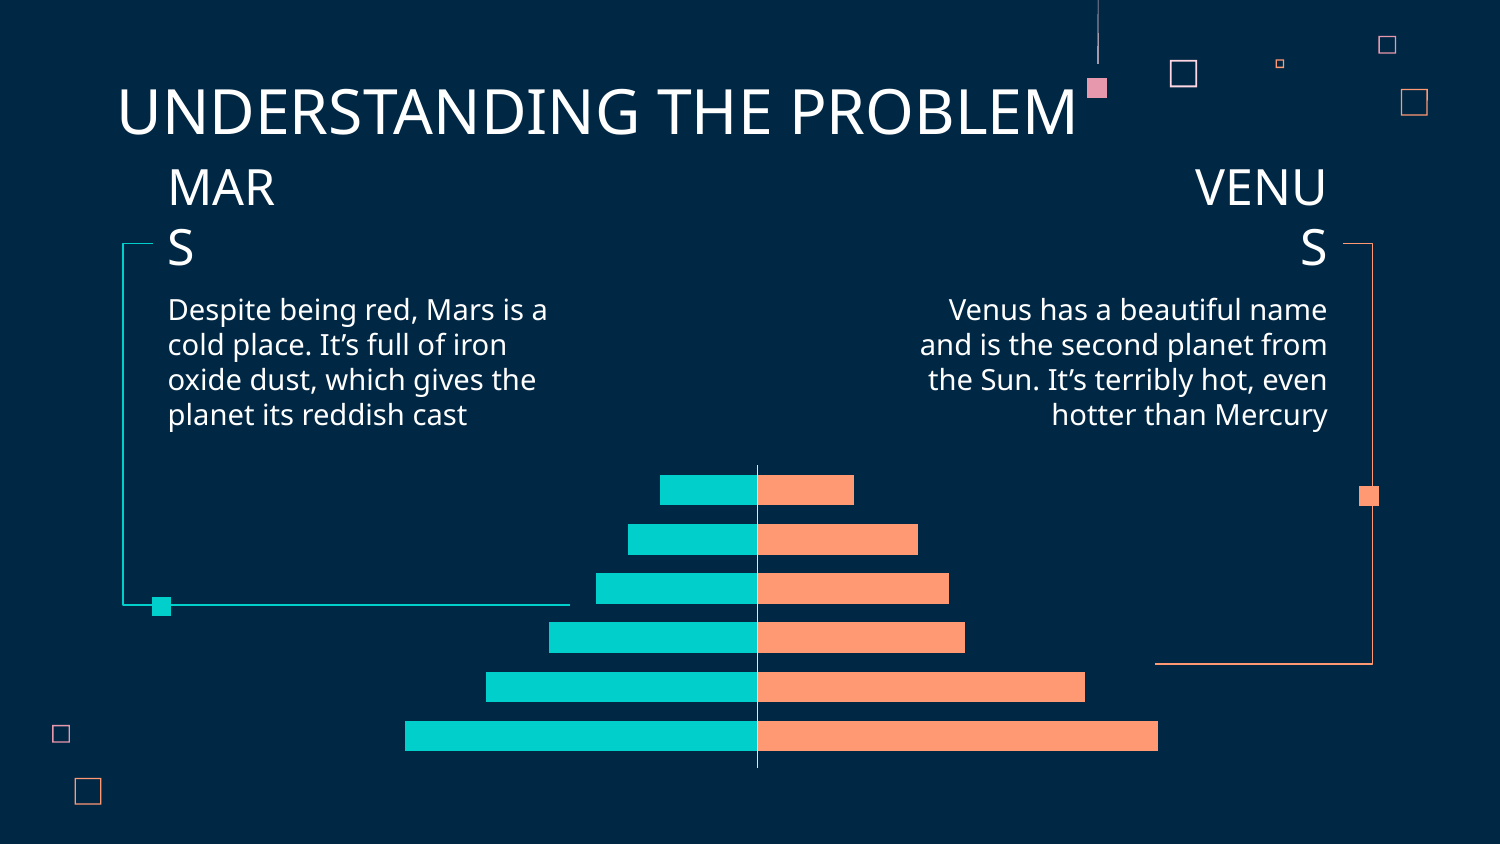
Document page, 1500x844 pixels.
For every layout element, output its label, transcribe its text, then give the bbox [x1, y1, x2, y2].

text_box [549, 622, 757, 653]
title VENUS [1156, 196, 1344, 276]
text_box [405, 721, 757, 751]
text_box [758, 622, 965, 653]
text_box [758, 524, 918, 555]
title UNDERSTANDING THE PROBLEM [101, 67, 1111, 163]
text_box [486, 672, 757, 702]
text_box [596, 573, 757, 604]
text_box [758, 721, 1158, 751]
text_box [152, 597, 171, 616]
text_box [1359, 486, 1379, 506]
subtitle Venus has a beautiful name and is the second planet from the Sun. It’s terribly hot, even hotter than Mercury [894, 276, 1344, 459]
text_box [660, 475, 757, 505]
text_box [758, 475, 854, 505]
title MARS [152, 196, 314, 276]
text_box [758, 672, 1085, 702]
text_box [628, 524, 757, 555]
text_box [758, 573, 949, 604]
subtitle Despite being red, Mars is a cold place. It’s full of iron oxide dust, which gives the planet its reddish cast [152, 276, 583, 459]
